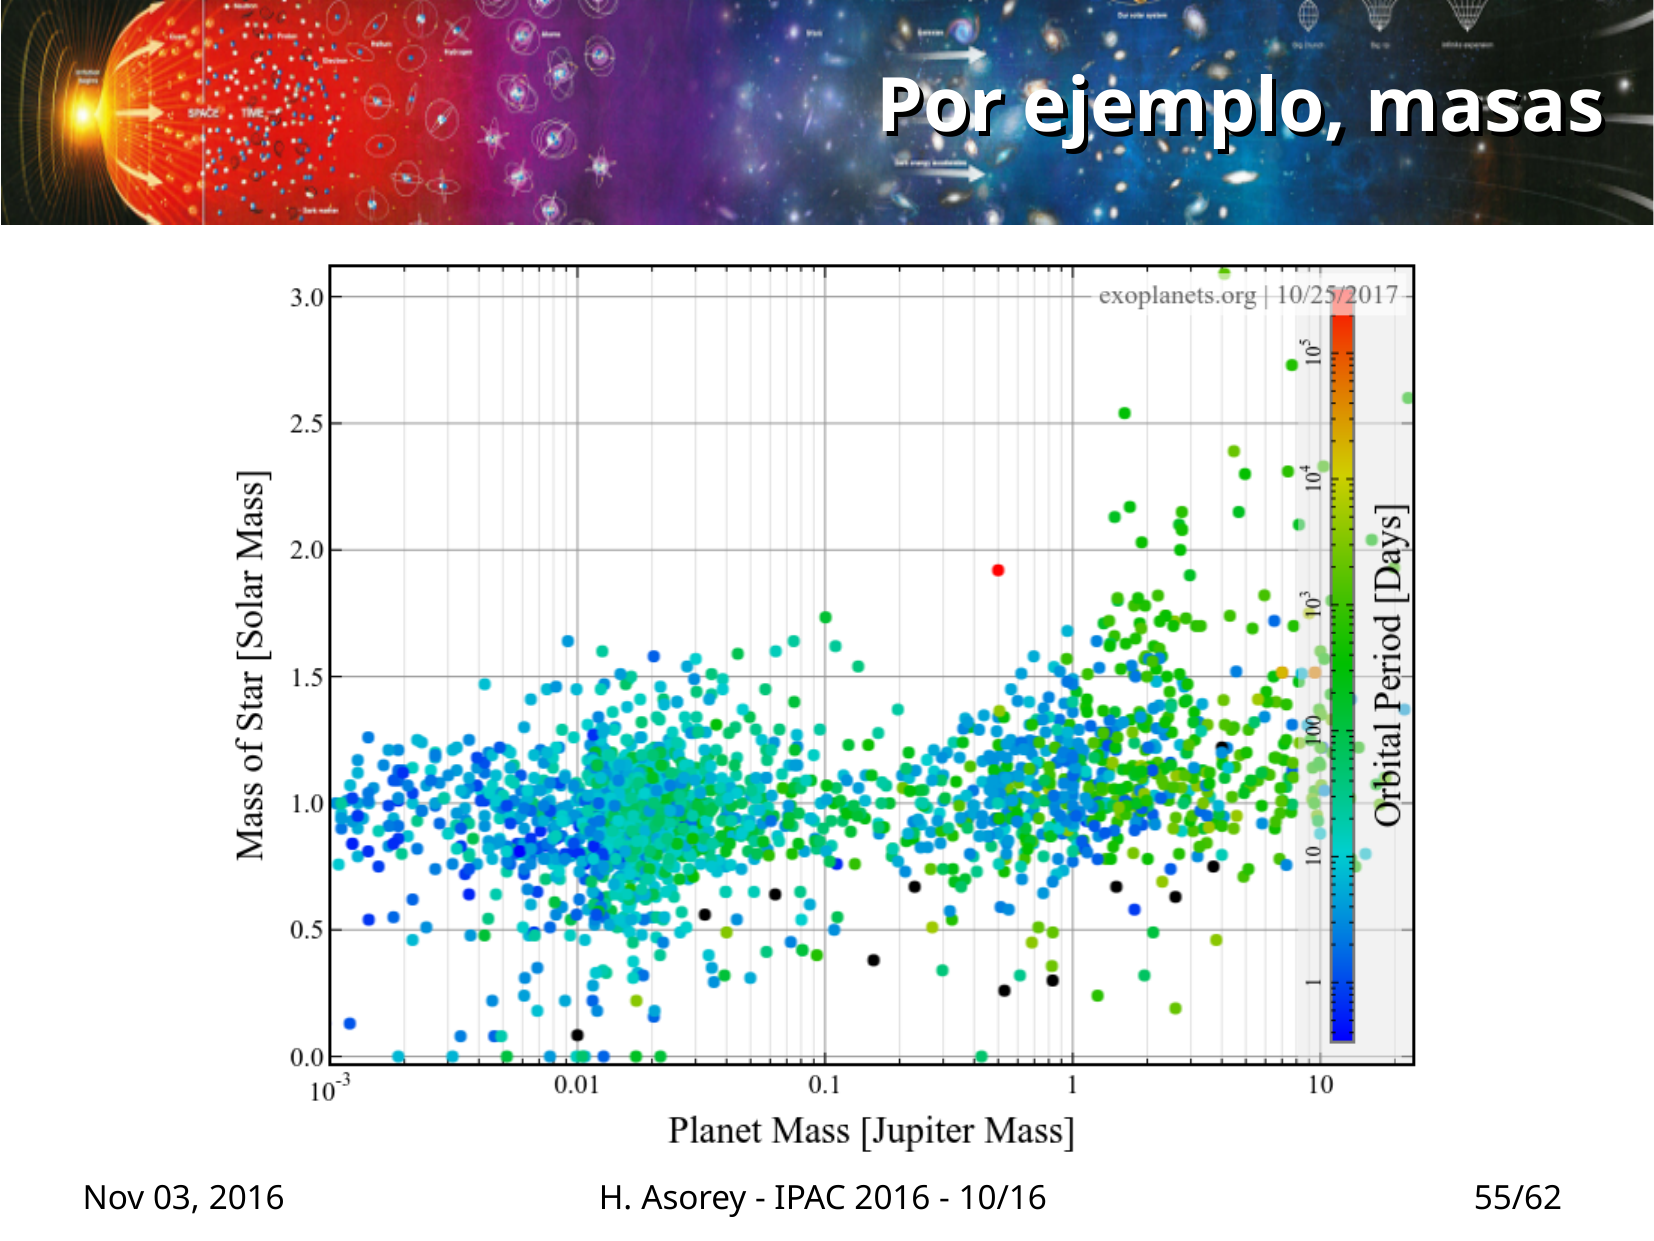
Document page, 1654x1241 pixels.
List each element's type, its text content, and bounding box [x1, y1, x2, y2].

picture [225, 254, 1426, 1156]
picture [1, 0, 1654, 225]
title Por ejemplo, masas [45, 15, 1606, 191]
